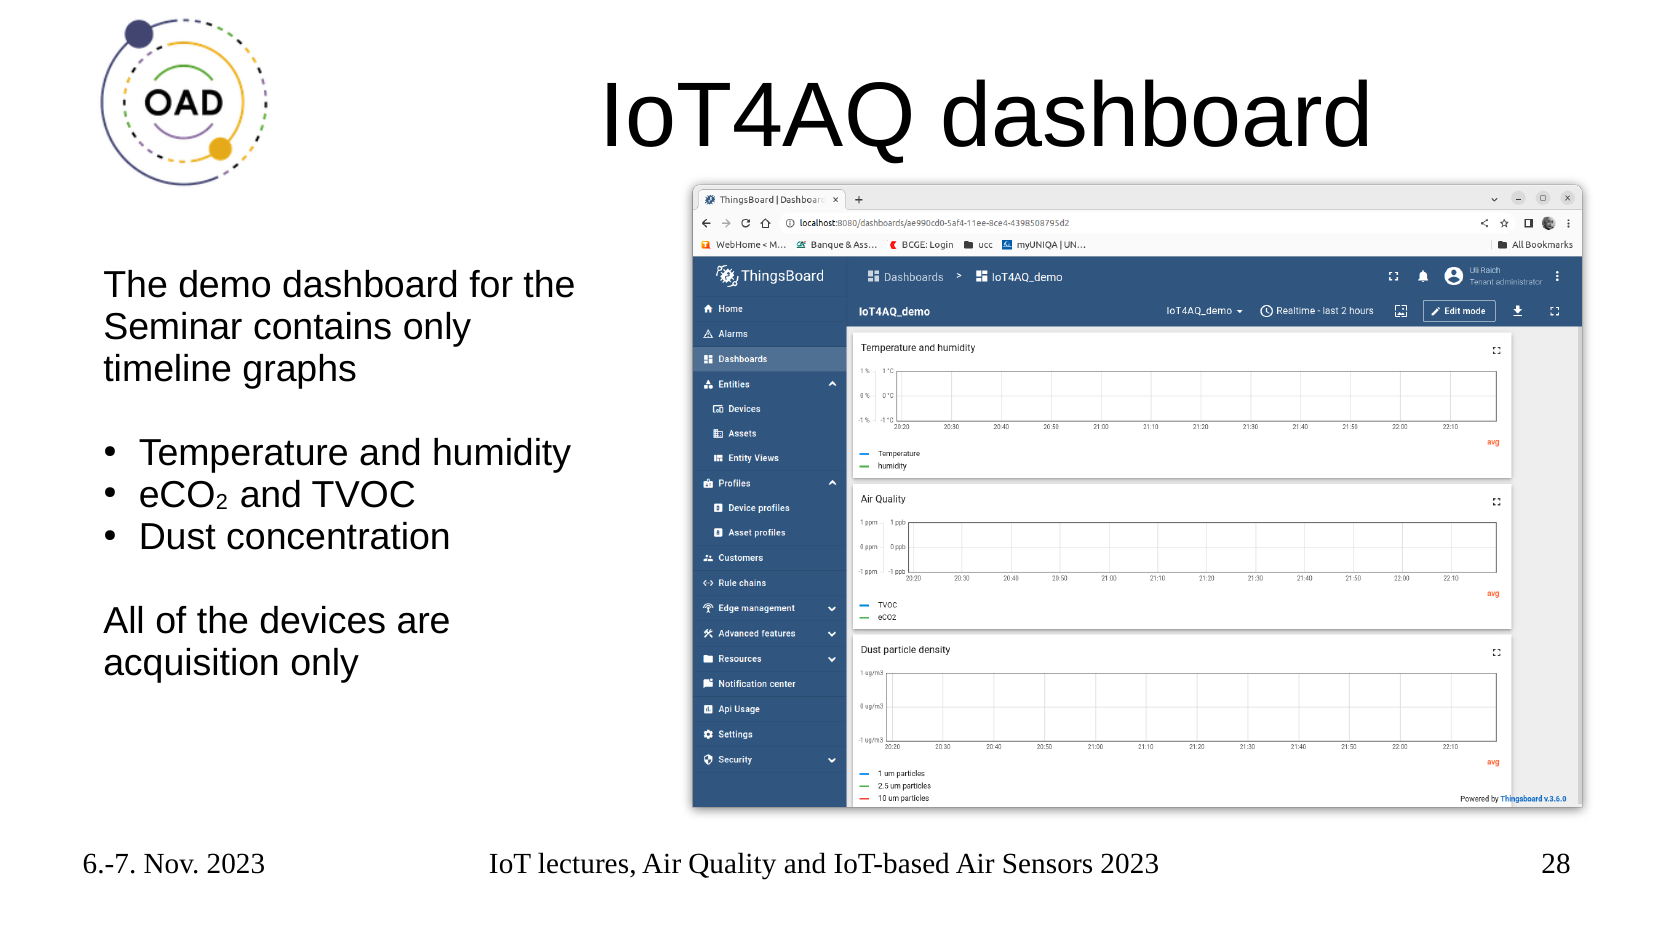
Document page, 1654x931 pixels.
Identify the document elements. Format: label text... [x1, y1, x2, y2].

picture [59, 4, 303, 207]
title IoT4AQ dashboard [403, 37, 1571, 193]
text_box The demo dashboard for the Seminar contains only timeline graphs Temperature and humidity eCO2 and TVOC Dust concentration All of the devices are acquisition only [88, 255, 591, 691]
picture [679, 173, 1595, 822]
